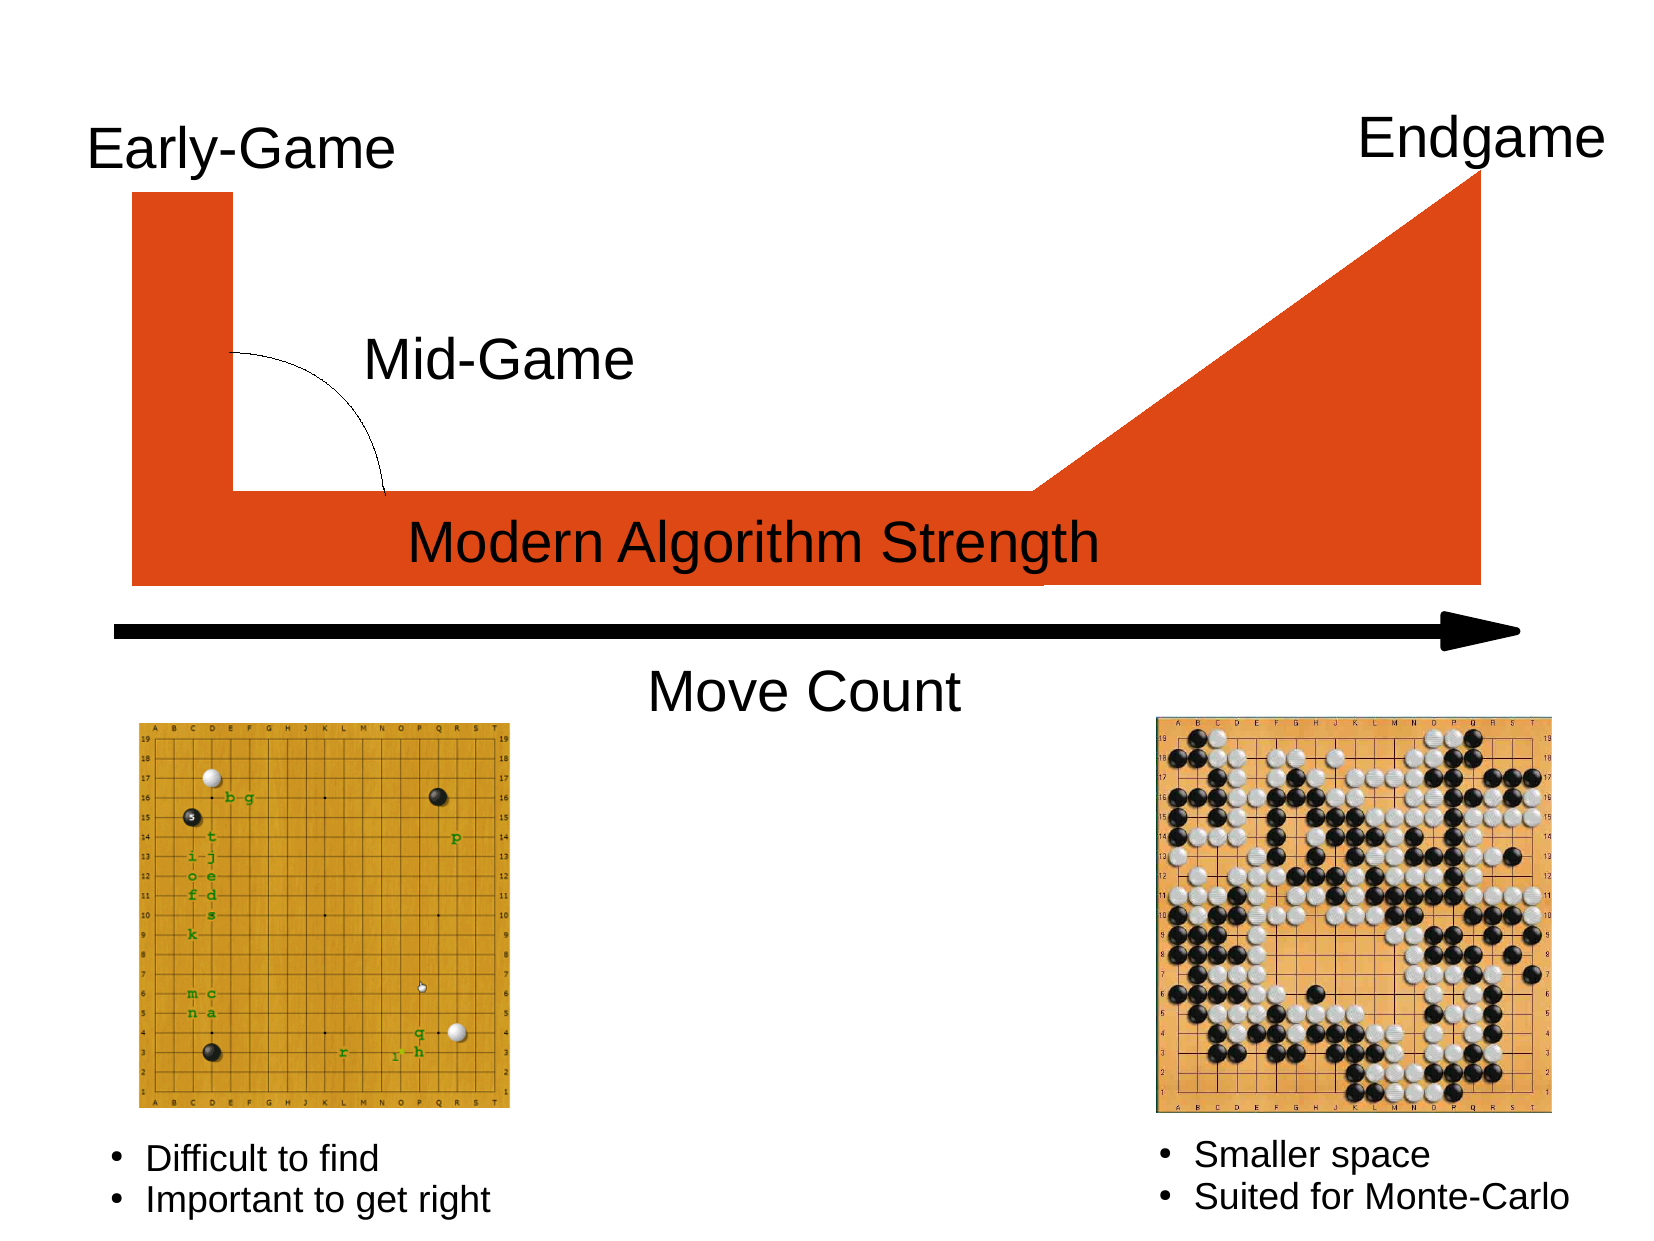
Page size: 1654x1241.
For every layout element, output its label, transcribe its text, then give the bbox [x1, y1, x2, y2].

text_box Modern Algorithm Strength [392, 502, 1117, 583]
text_box [132, 170, 1481, 586]
picture [1156, 716, 1552, 1113]
text_box Difficult to find Important to get right [95, 1129, 507, 1229]
picture [138, 723, 511, 1108]
text_box Move Count [632, 651, 1107, 732]
text_box Smaller space Suited for Monte-Carlo [1143, 1126, 1586, 1226]
text_box Early-Game [71, 108, 413, 189]
text_box Endgame [1342, 97, 1623, 178]
text_box Mid-Game [349, 319, 651, 400]
